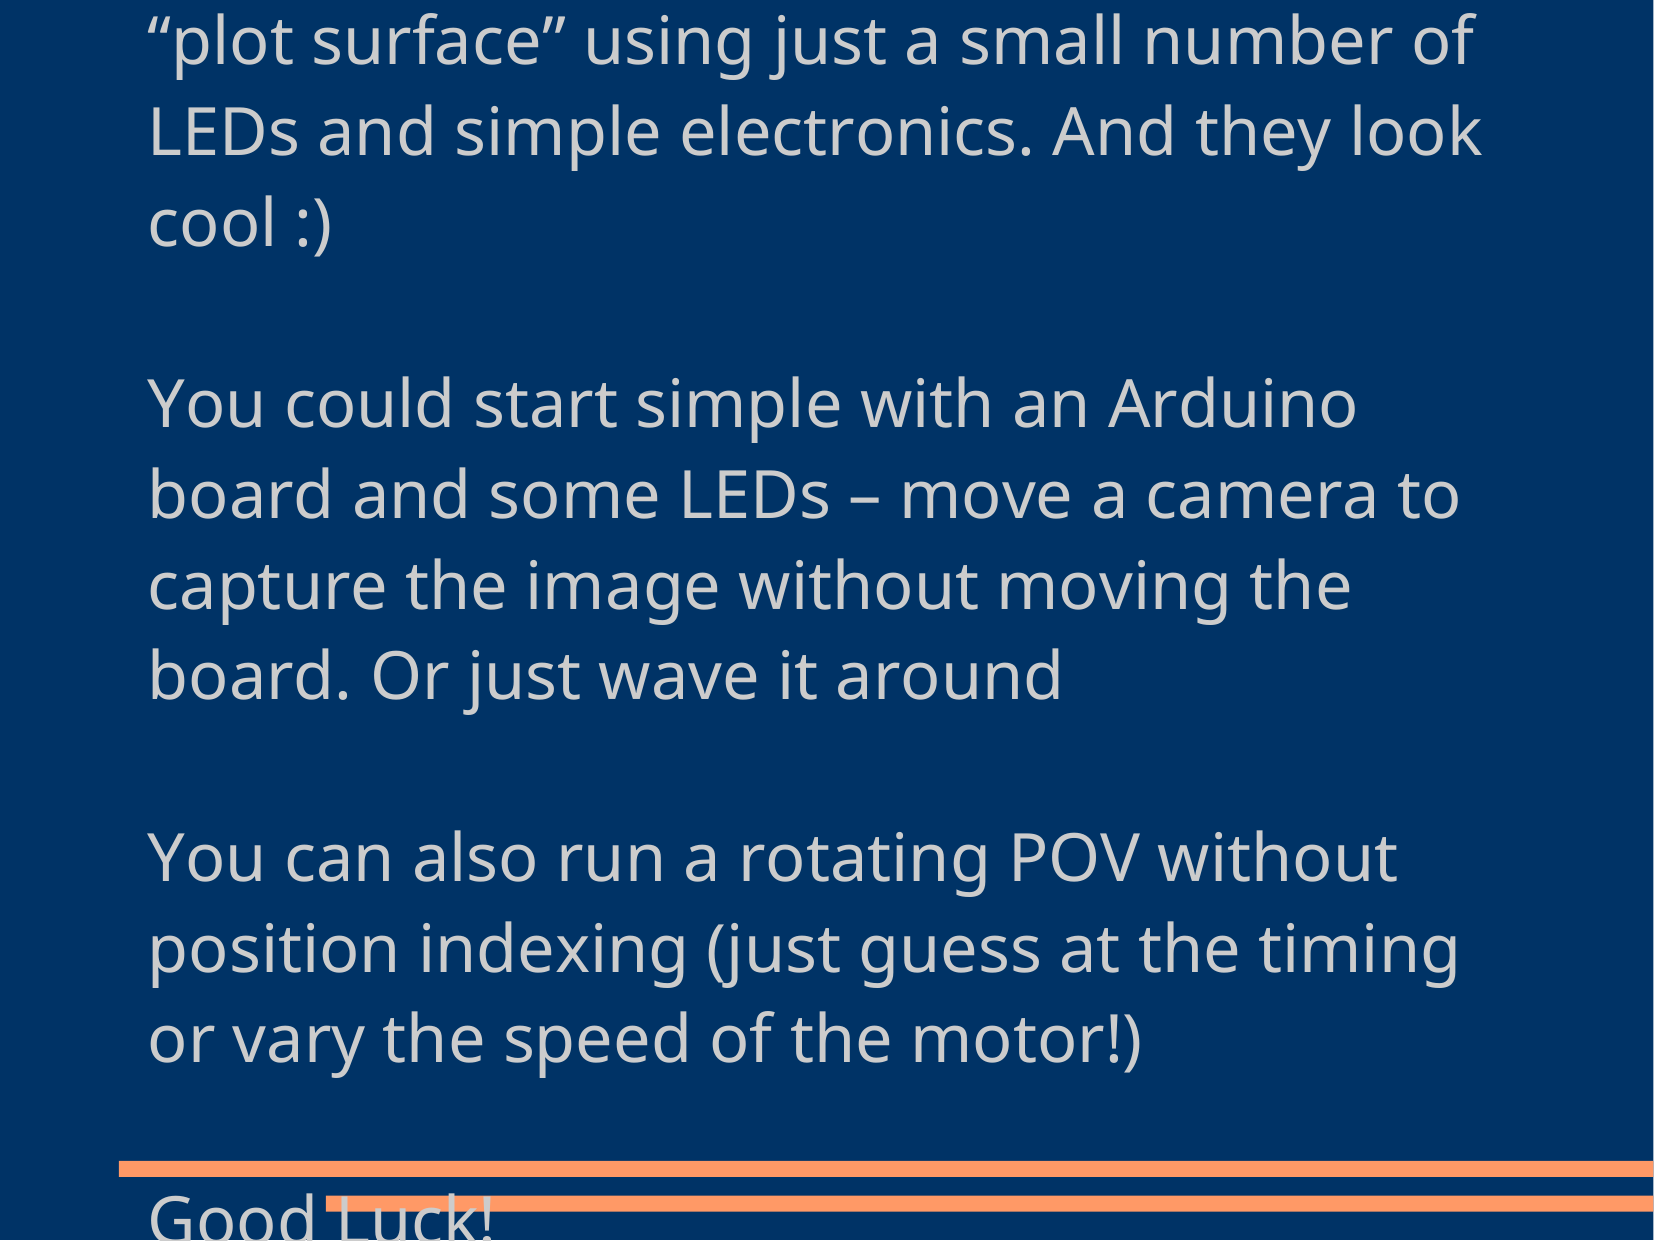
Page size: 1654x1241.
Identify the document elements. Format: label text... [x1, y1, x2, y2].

subtitle POV projects are great fun to make yourself. They allow you to create a large “plot surface” using just a small number of LEDs and simple electronics. And they look cool :) You could start simple with an Arduino board and some LEDs – move a camera to capture the image without moving the board. Or just wave it around You can also run a rotating POV without position indexing (just guess at the timing or vary the speed of the motor!) Good Luck! [147, 59, 1506, 1241]
